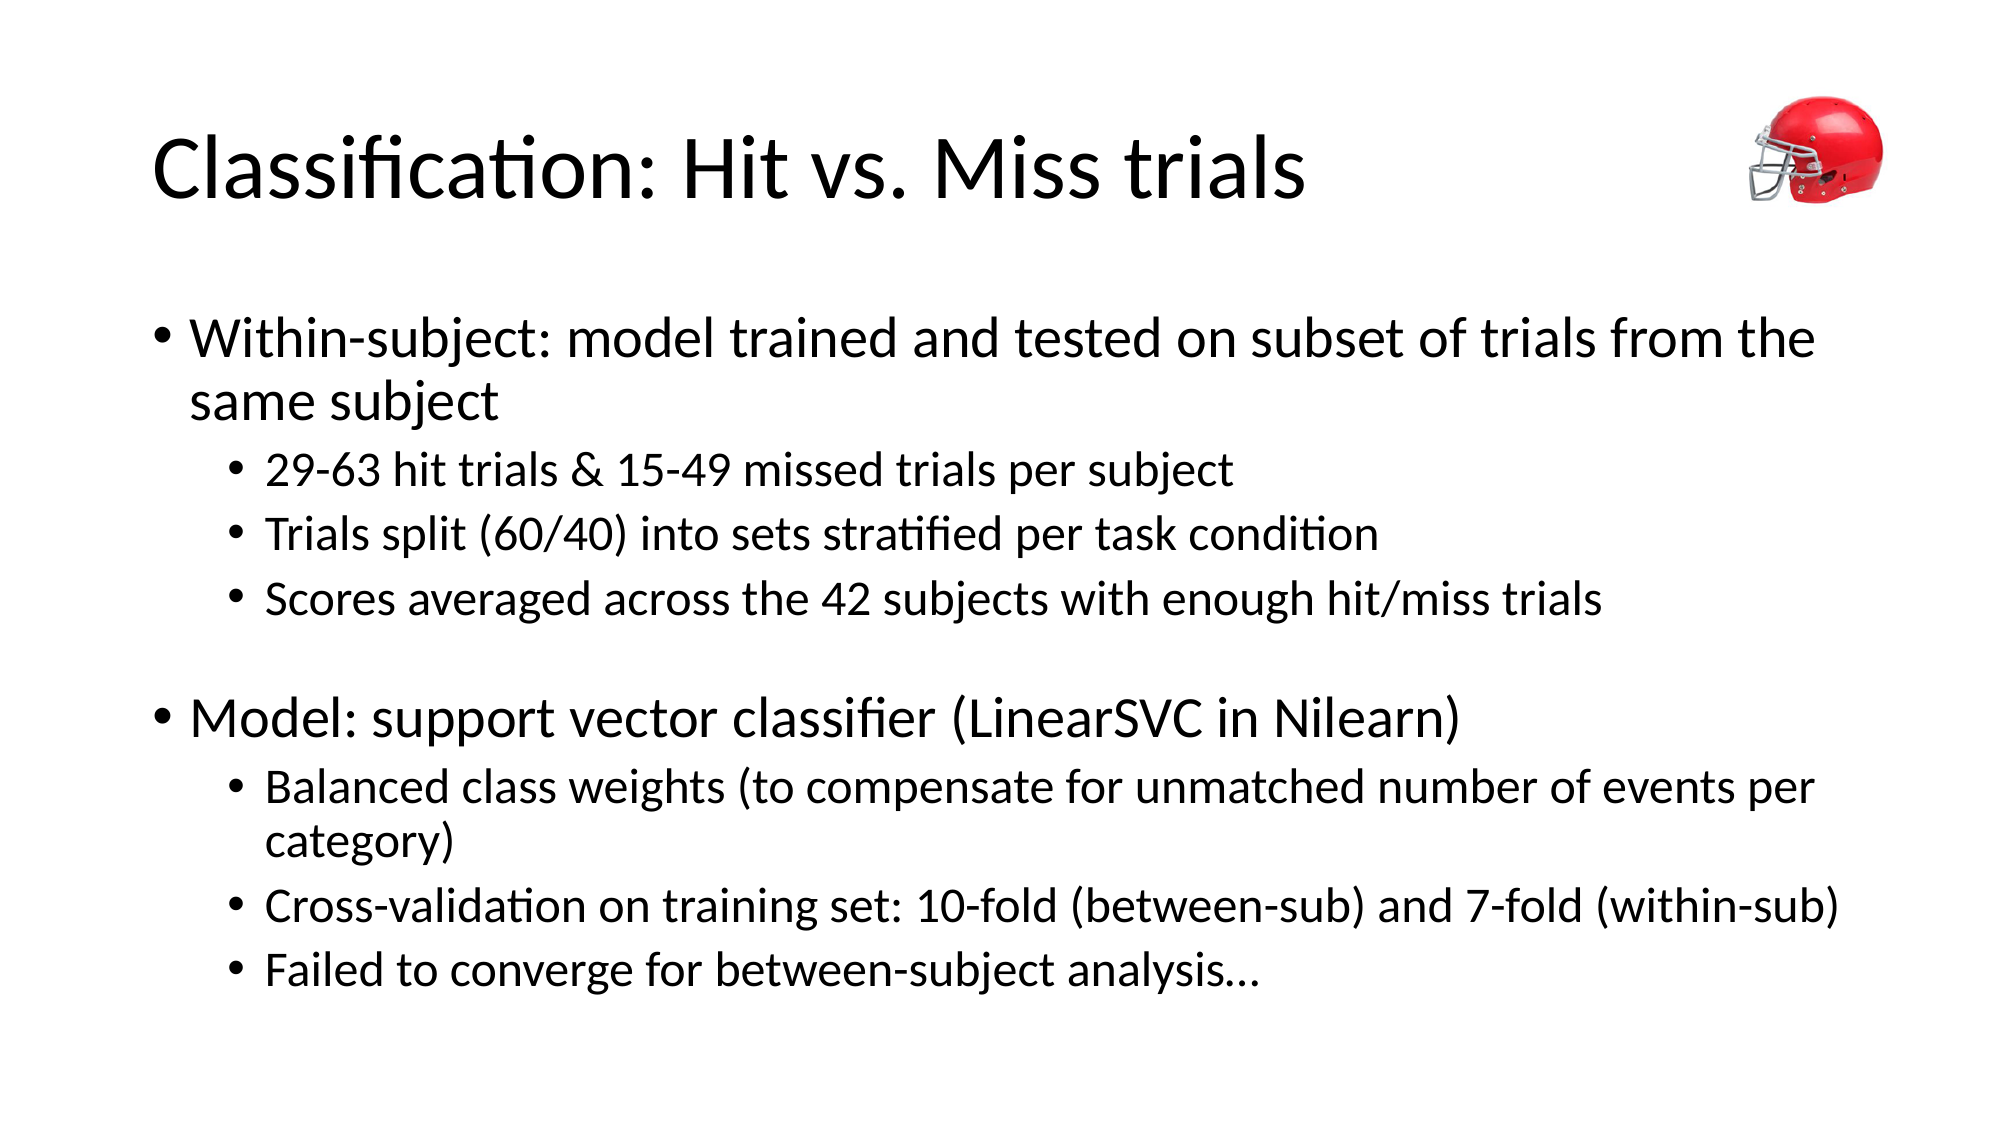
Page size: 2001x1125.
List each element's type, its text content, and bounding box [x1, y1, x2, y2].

list Within-subject: model trained and tested on subset of trials from the same subject 29-63 hit trials & 15-49 missed trials per subject Trials split (60/40) into sets stratified per task condition Scores averaged across the 42 subjects with enough hit/miss trials Model: support vector classifier (LinearSVC in Nilearn) Balanced class weights (to compensate for unmatched number of events per category) Cross-validation on training set: 10-fold (between-sub) and 7-fold (within-sub) Failed to converge for between-subject analysis… [137, 299, 1863, 1014]
picture [1709, 37, 1927, 255]
title Classification: Hit vs. Miss trials [137, 59, 1863, 278]
